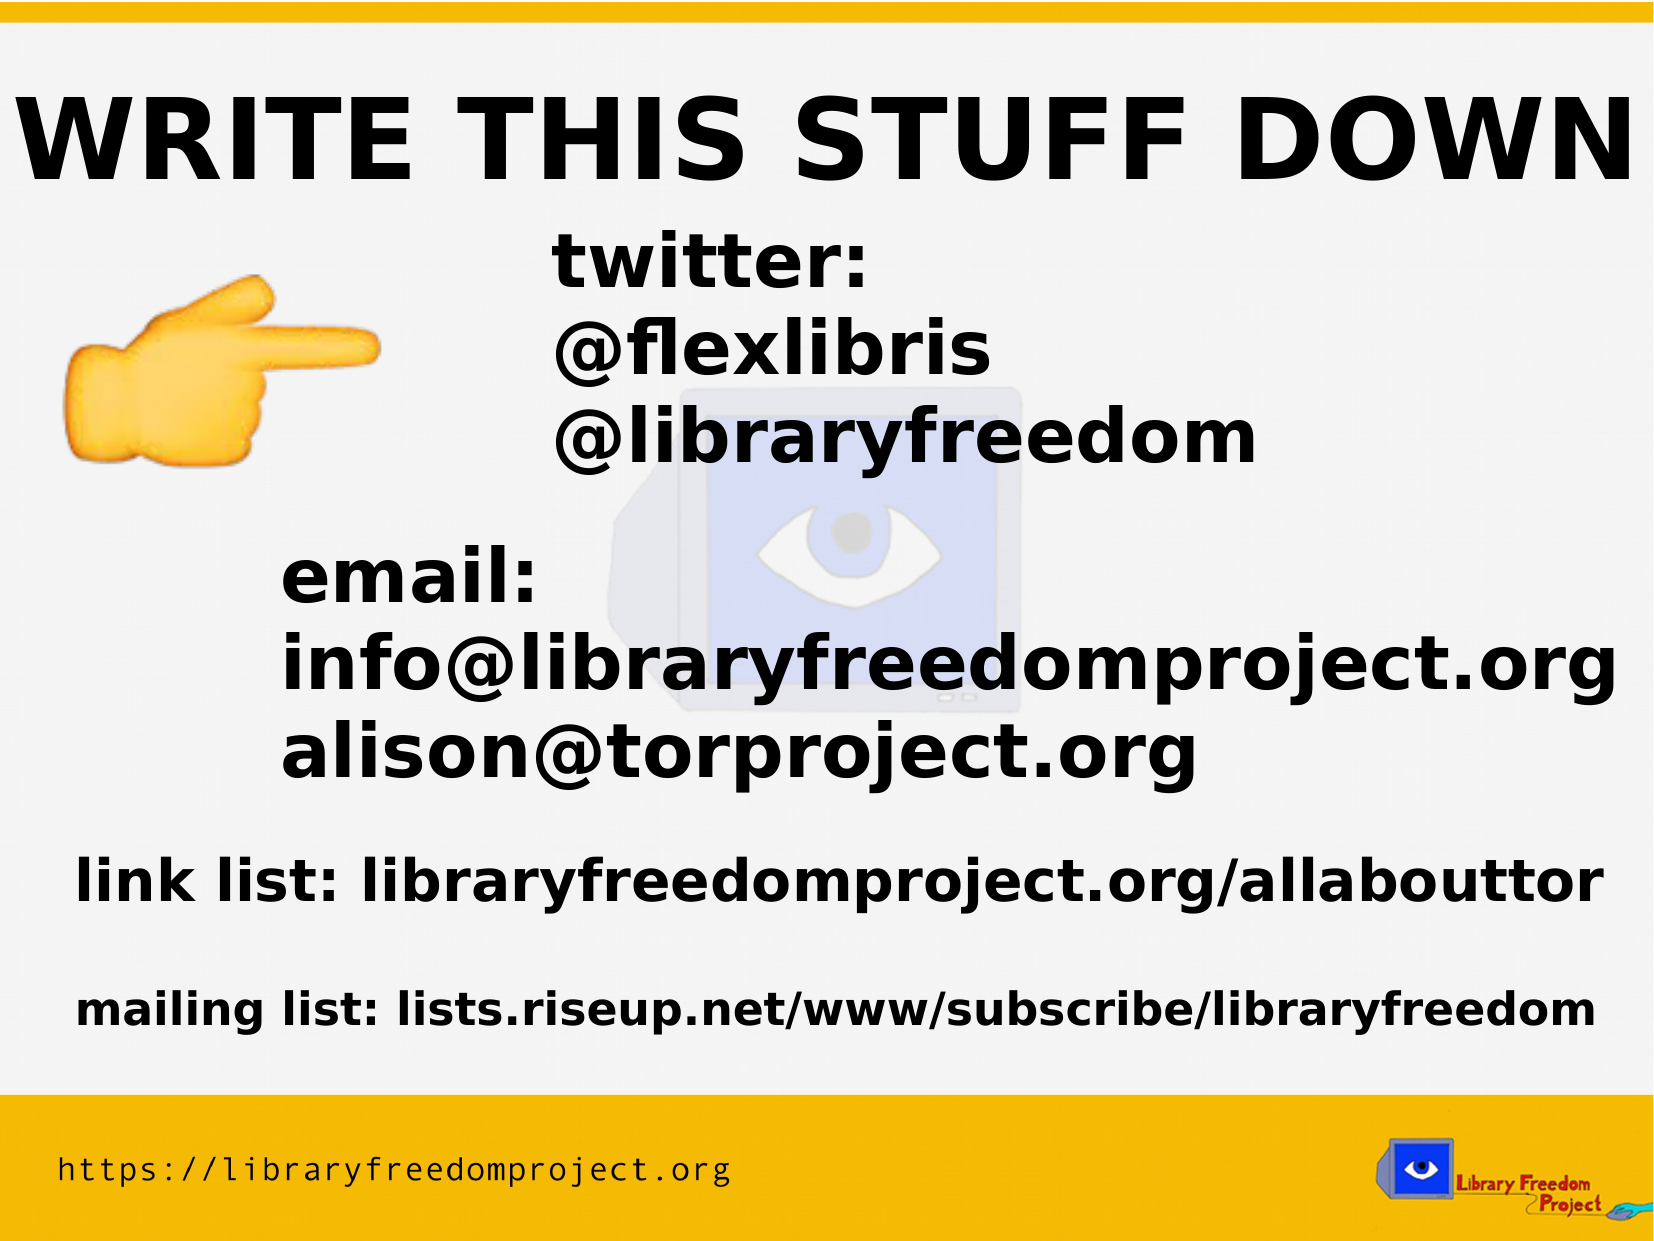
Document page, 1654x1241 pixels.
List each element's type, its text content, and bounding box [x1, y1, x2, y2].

text_box email: info@libraryfreedomproject.org alison@torproject.org [280, 533, 1654, 771]
text_box twitter: @flexlibris @libraryfreedom [551, 218, 1591, 481]
text_box link list: libraryfreedomproject.org/allabouttor mailing list: lists.riseup.net/www/subscribe/libraryfreedom [0, 771, 1654, 1126]
text_box WRITE THIS STUFF DOWN [12, 75, 1641, 207]
picture [0, 1126, 1654, 1241]
picture [0, 2, 1654, 771]
